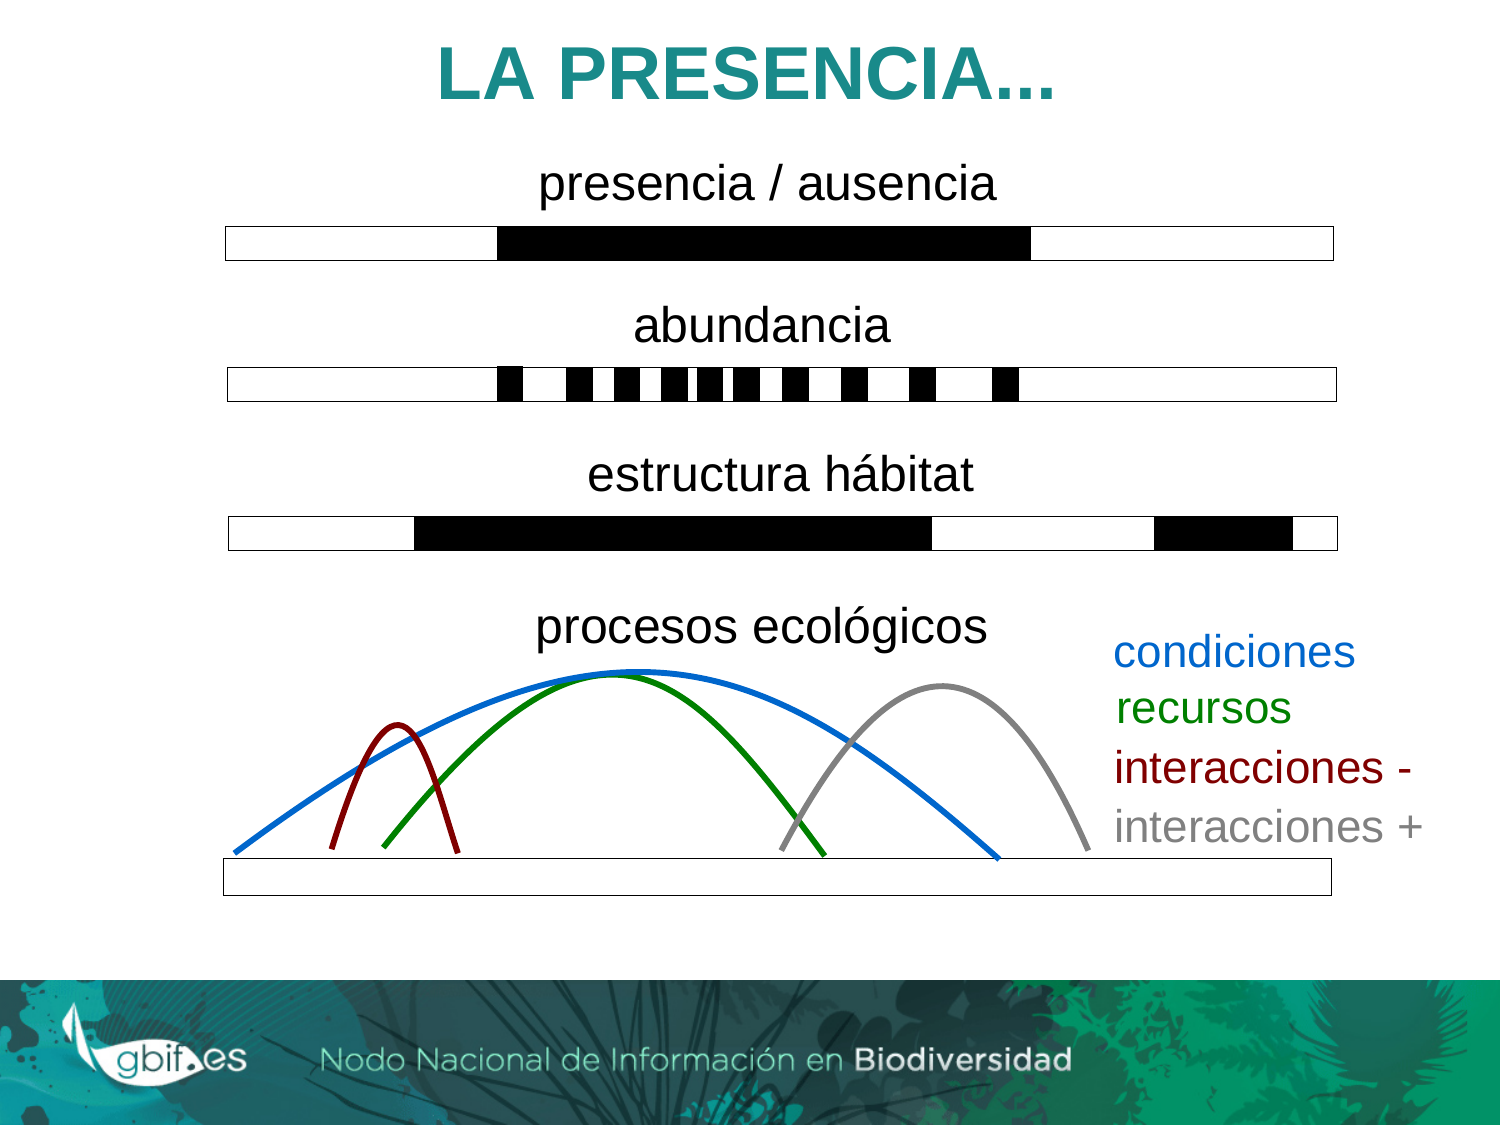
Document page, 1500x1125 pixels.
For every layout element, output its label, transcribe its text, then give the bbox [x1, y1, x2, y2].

text_box interacciones + [1099, 788, 1449, 859]
text_box recursos [1101, 670, 1401, 729]
text_box estructura hábitat [178, 433, 1385, 509]
text_box condiciones [1099, 614, 1398, 685]
text_box abundancia [426, 285, 1098, 360]
title LA PRESENCIA... [109, 0, 1385, 248]
text_box [228, 516, 1338, 551]
picture [0, 980, 1500, 1125]
text_box presencia / ausencia [432, 143, 1104, 219]
text_box [227, 366, 1337, 402]
text_box [223, 858, 1332, 896]
text_box interacciones - [1099, 729, 1444, 788]
text_box [225, 226, 1334, 261]
text_box procesos ecológicos [426, 586, 1098, 662]
